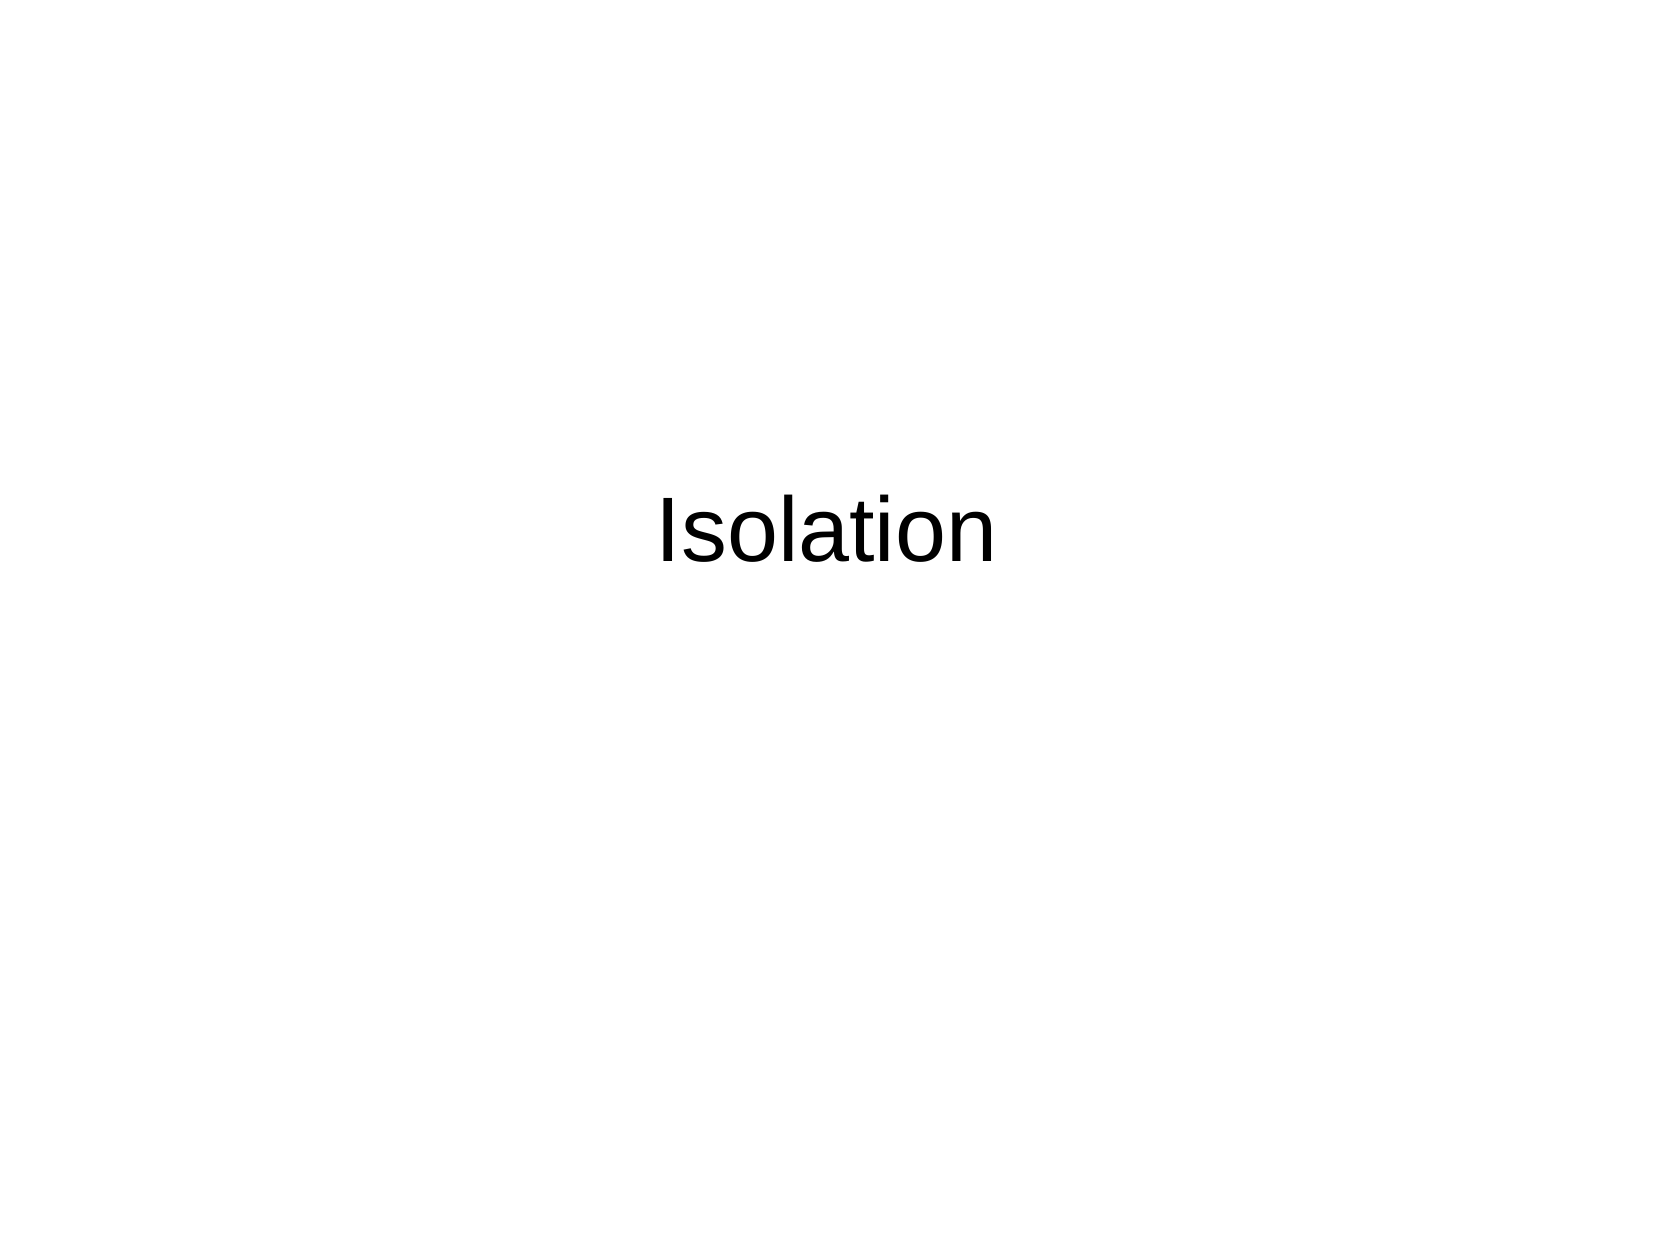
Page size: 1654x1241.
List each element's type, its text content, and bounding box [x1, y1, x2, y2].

subtitle Isolation [82, 49, 1571, 1010]
